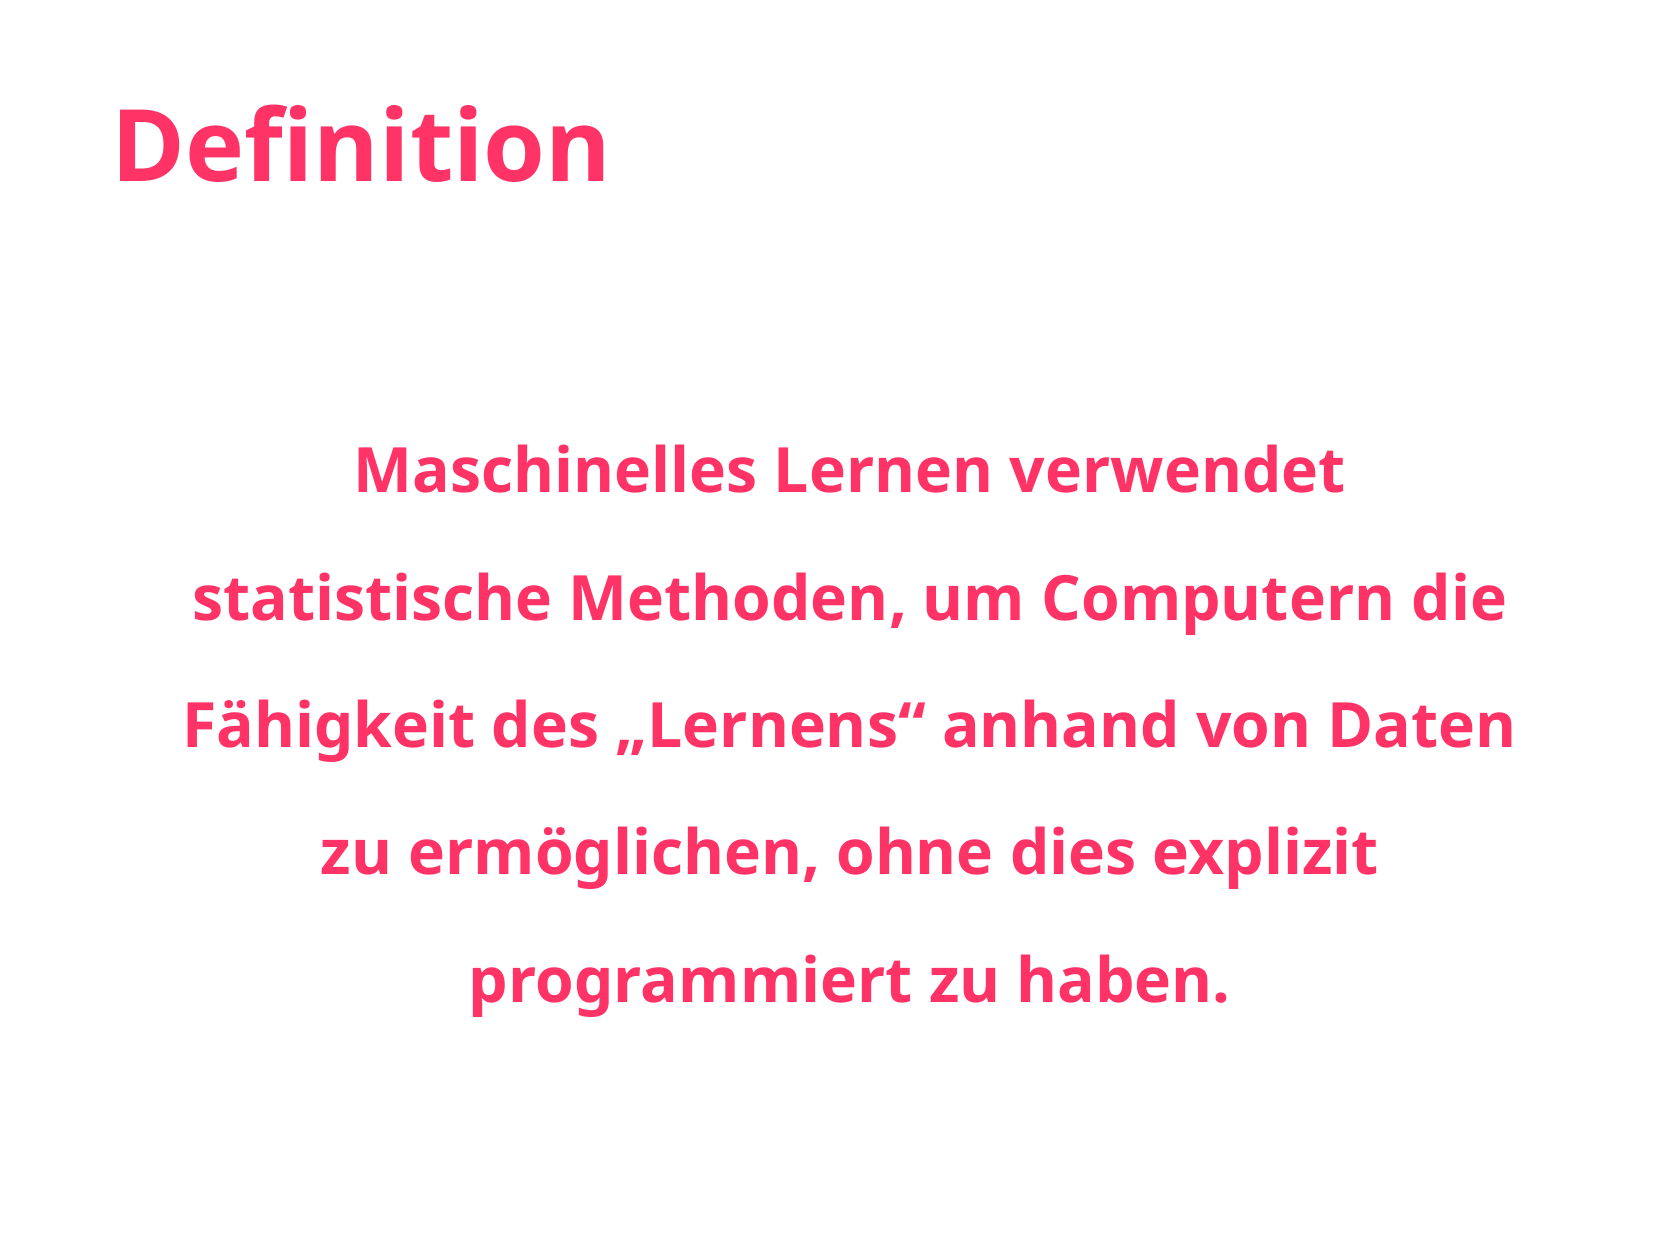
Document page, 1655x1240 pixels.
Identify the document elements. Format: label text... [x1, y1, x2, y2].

text_box Definition [96, 67, 1447, 195]
title Maschinelles Lernen verwendet statistische Methoden, um Computern die Fähigkeit des „Lernens“ anhand von Daten zu ermöglichen, ohne dies explizit programmiert zu haben. [135, 434, 1531, 970]
